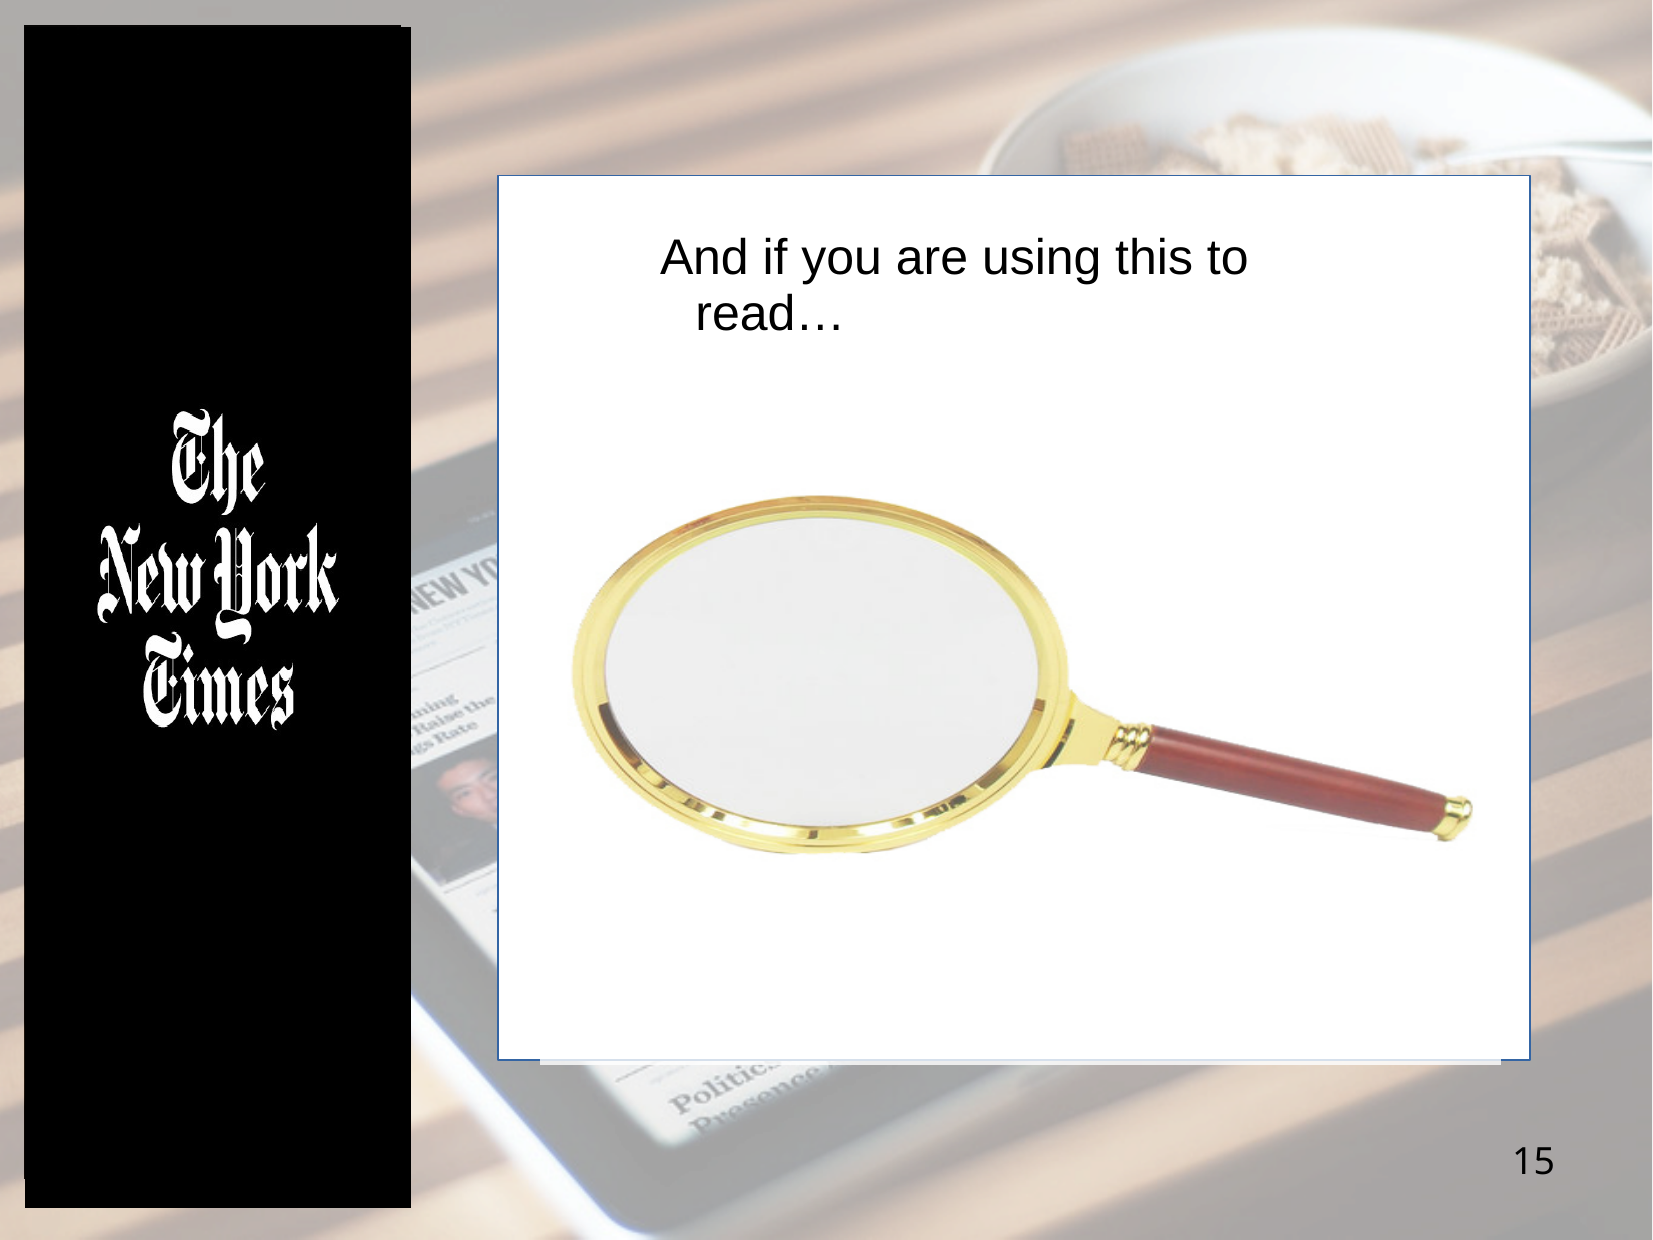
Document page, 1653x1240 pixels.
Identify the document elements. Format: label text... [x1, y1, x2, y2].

slide_number <number> [1185, 1129, 1570, 1173]
text_box And if you are using this to read… [660, 229, 1345, 341]
picture [0, 0, 1653, 1240]
